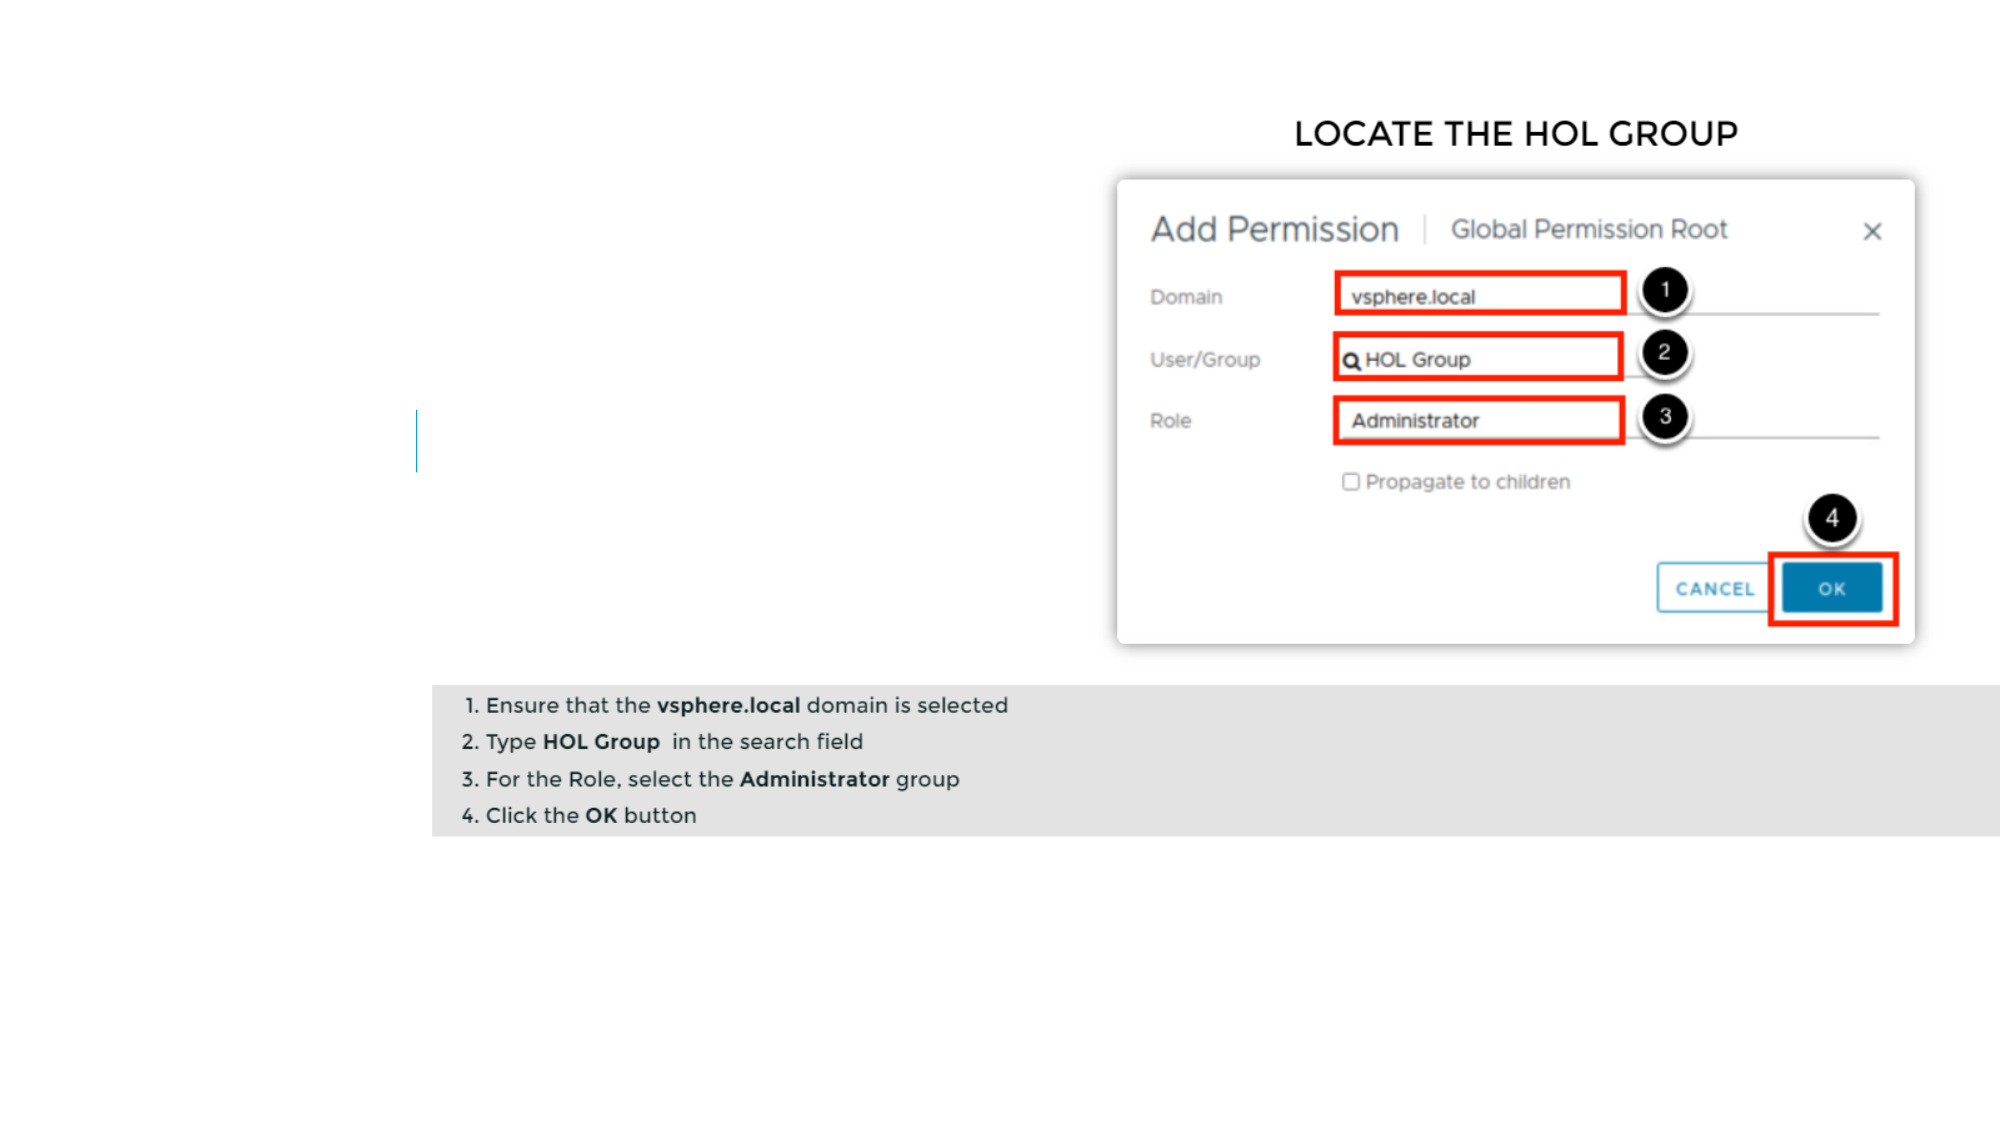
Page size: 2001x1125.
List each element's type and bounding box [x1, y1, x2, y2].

picture [416, 92, 2000, 843]
